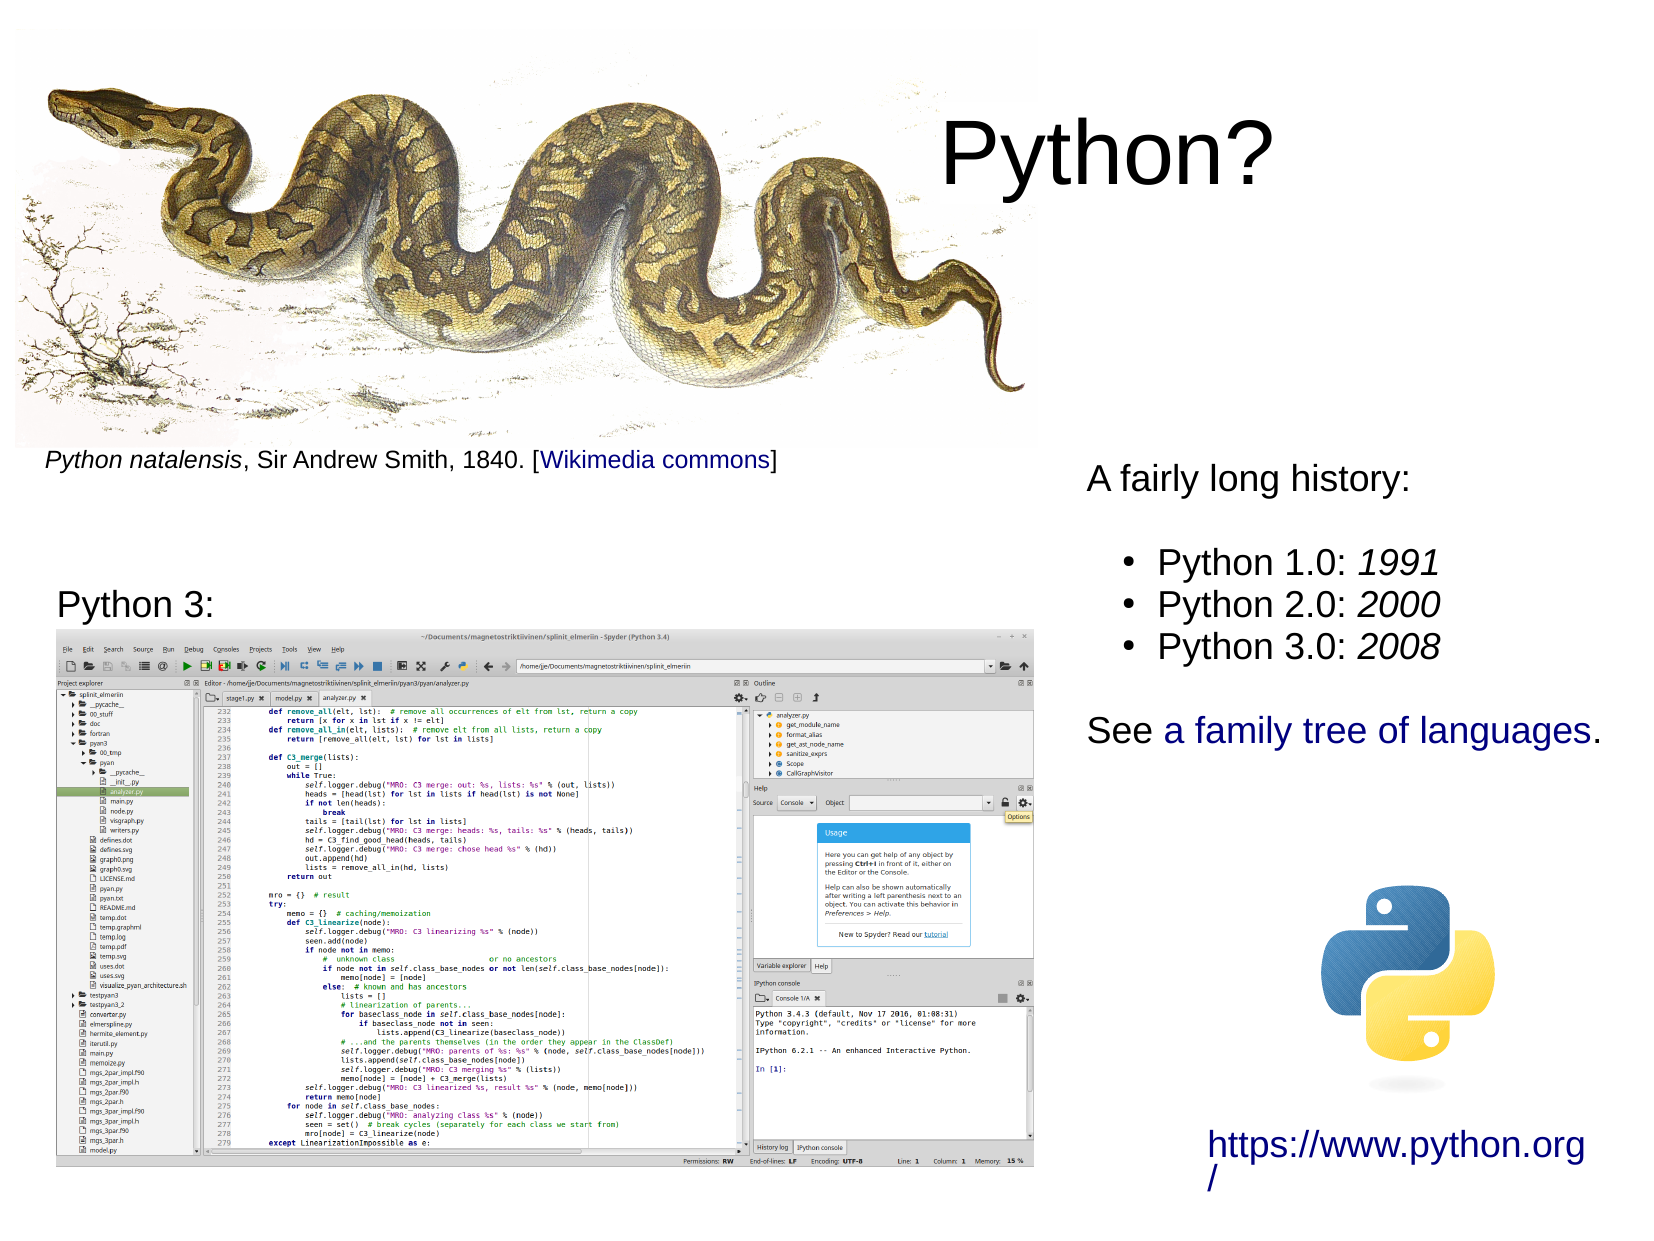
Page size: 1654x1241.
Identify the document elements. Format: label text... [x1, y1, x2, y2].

text_box A fairly long history: Python 1.0: 1991 Python 2.0: 2000 Python 3.0: 2008 See a family tree of languages. [1071, 450, 1630, 801]
text_box Python 3: [41, 575, 230, 633]
text_box https://www.python.org/ [1192, 1116, 1612, 1174]
title Python? [645, 49, 1571, 257]
picture [15, 29, 1038, 448]
picture [1321, 885, 1507, 1111]
picture [56, 629, 1034, 1167]
text_box Python natalensis, Sir Andrew Smith, 1840. [Wikimedia commons] [30, 438, 901, 510]
